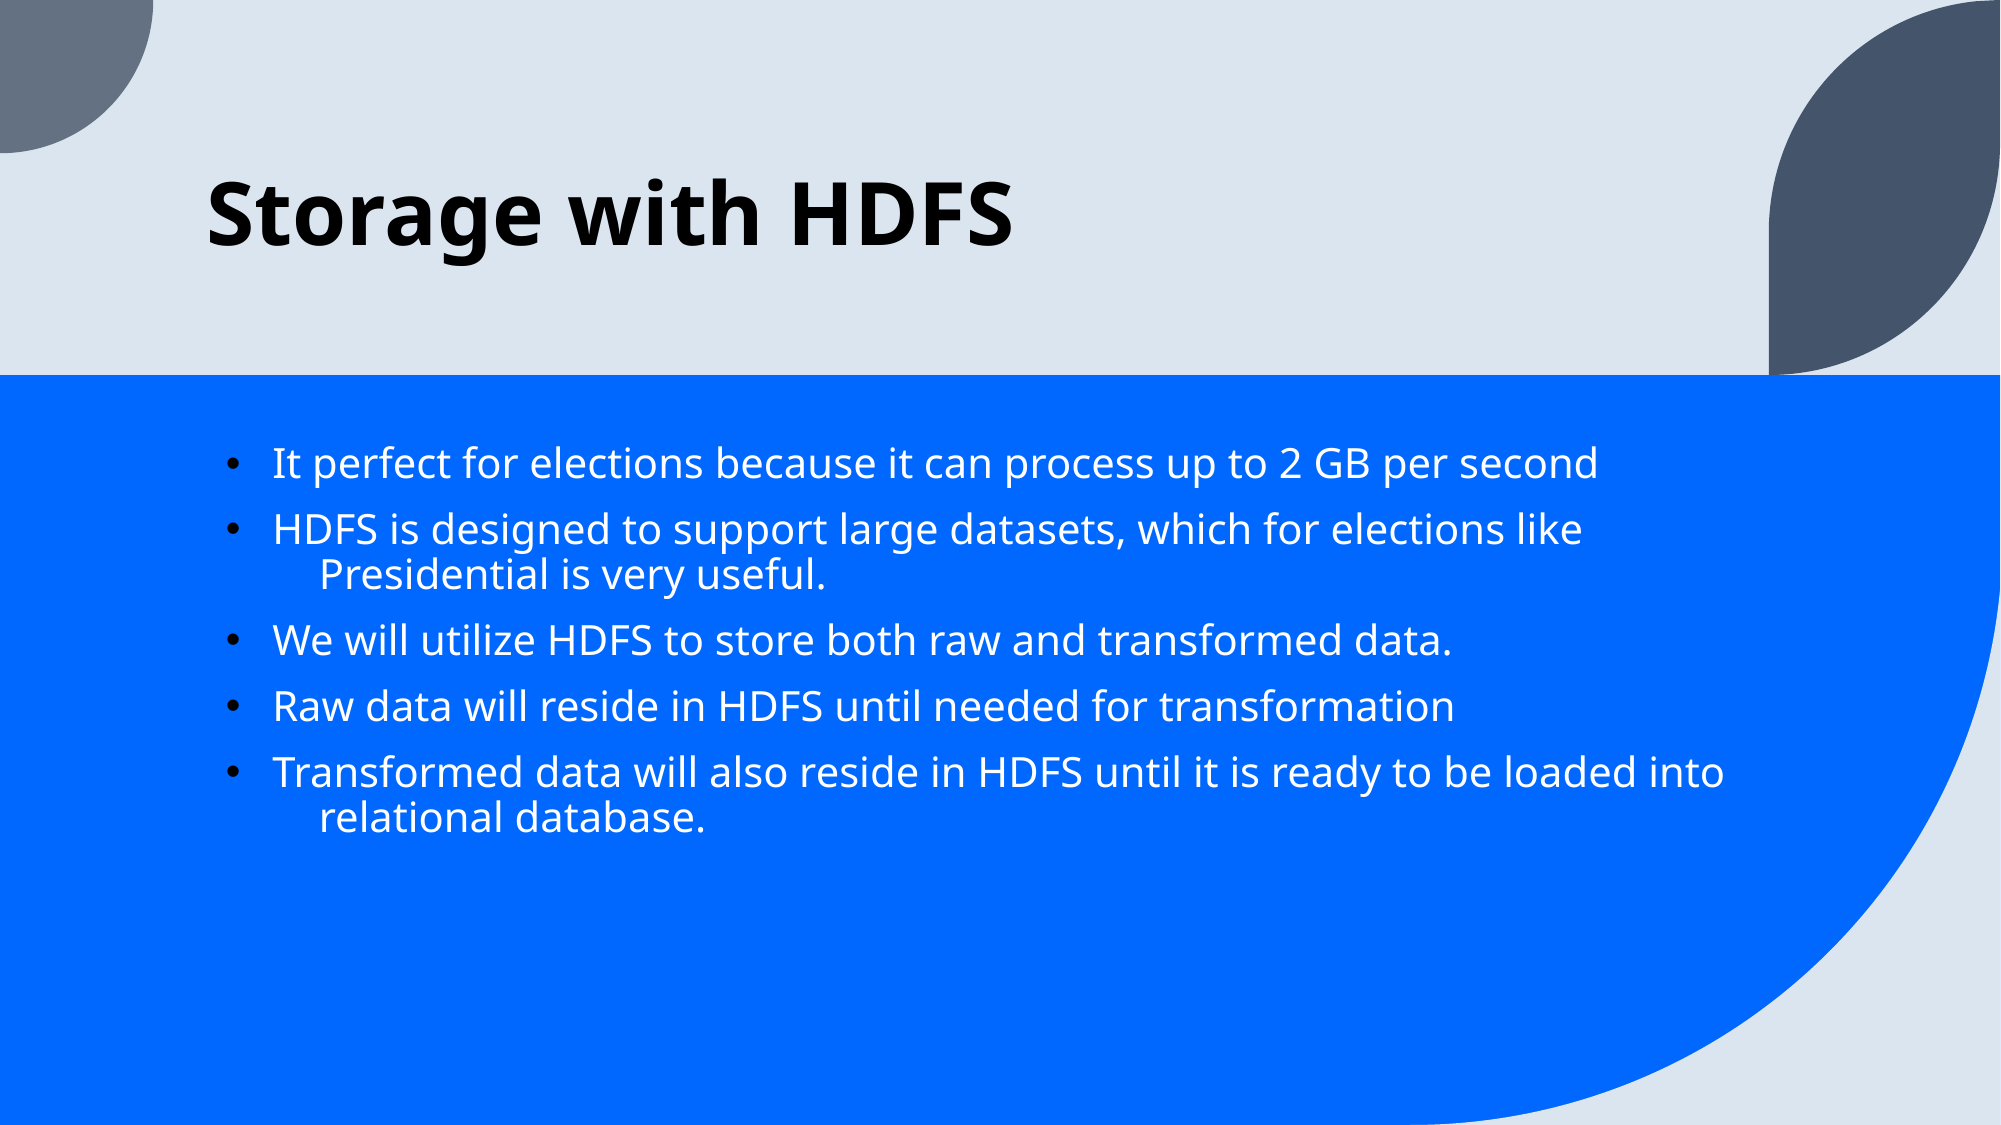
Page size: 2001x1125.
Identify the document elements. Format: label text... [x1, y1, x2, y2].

title Storage with HDFS [191, 7, 1796, 271]
list It perfect for elections because it can process up to 2 GB per second HDFS is designed to support large datasets, which for elections like Presidential is very useful. We will utilize HDFS to store both raw and transformed data. Raw data will reside in HDFS until needed for transformation Transformed data will also reside in HDFS until it is ready to be loaded into relational database. [191, 435, 1796, 999]
